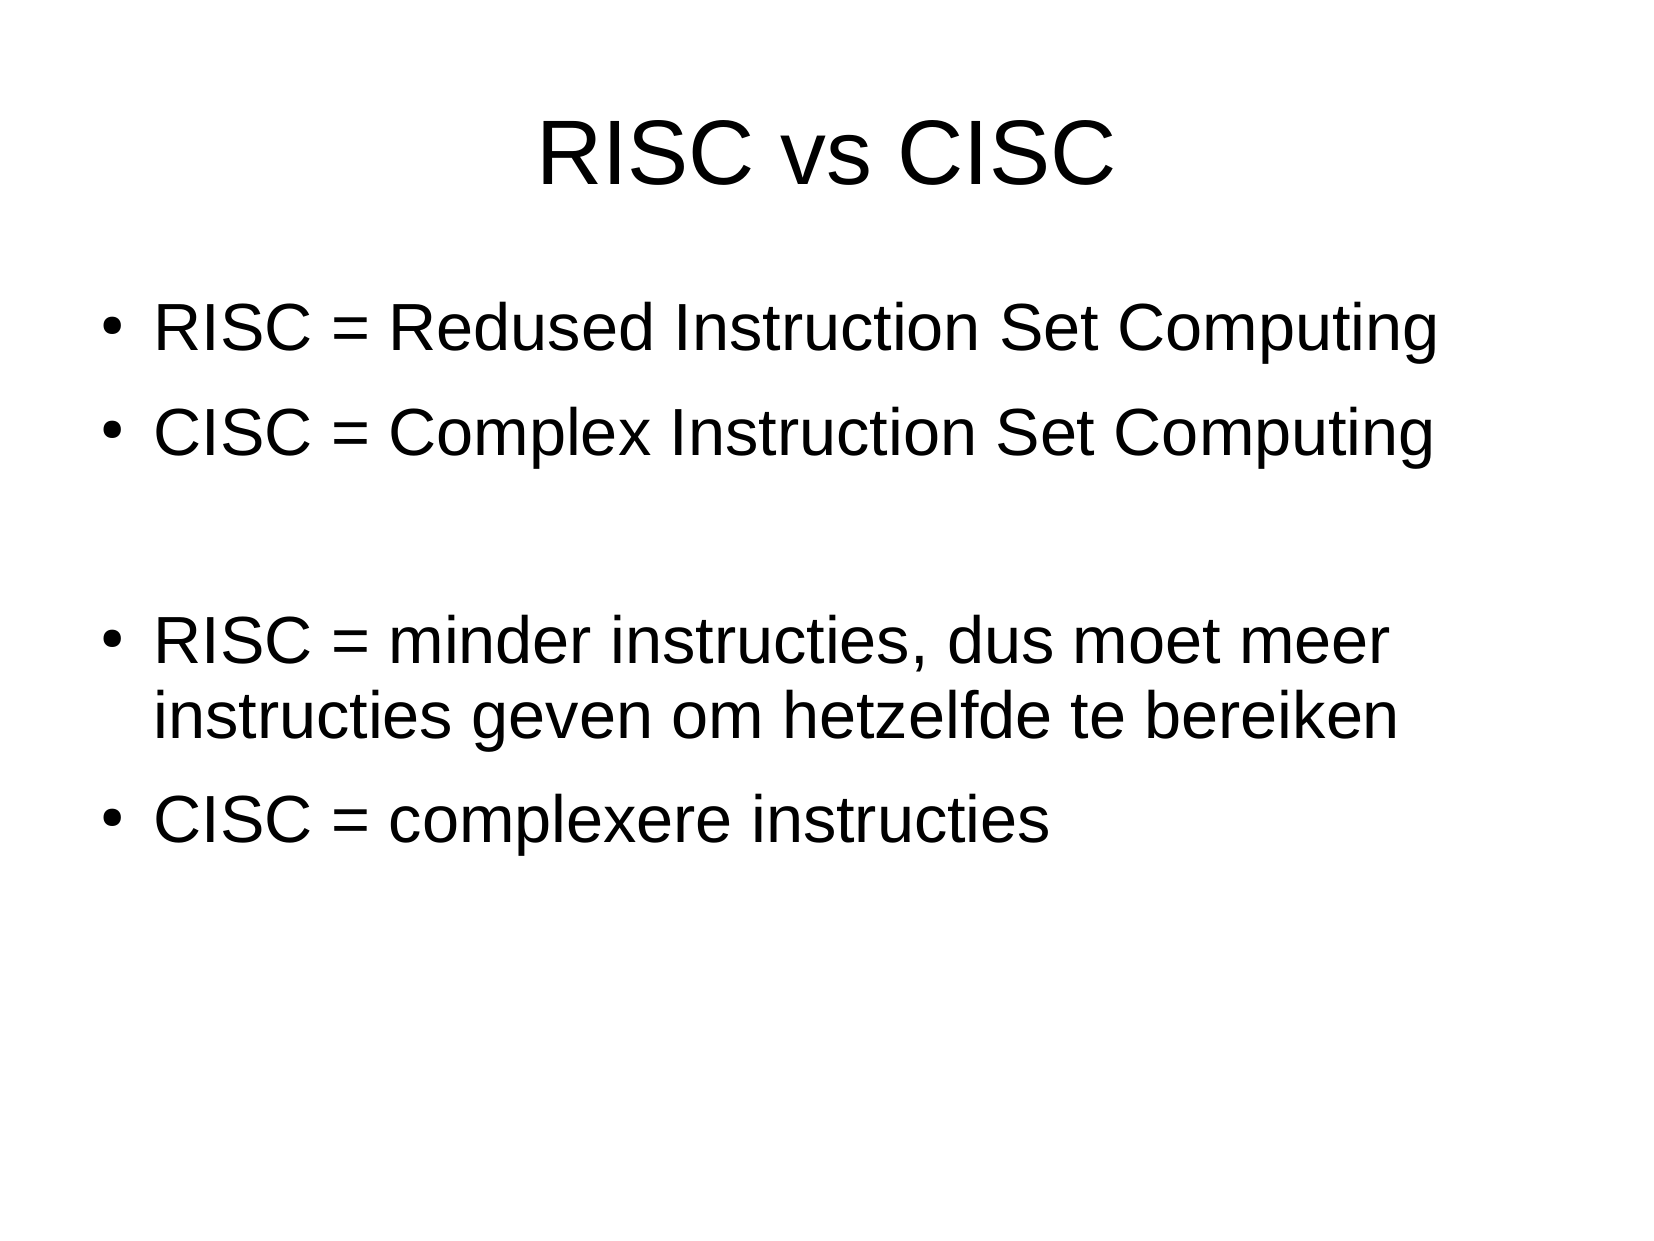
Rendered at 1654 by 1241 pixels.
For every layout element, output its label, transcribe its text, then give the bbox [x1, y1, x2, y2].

list RISC = Redused Instruction Set Computing CISC = Complex Instruction Set Computing RISC = minder instructies, dus moet meer instructies geven om hetzelfde te bereiken CISC = complexere instructies [82, 290, 1571, 1010]
title RISC vs CISC [82, 49, 1571, 257]
